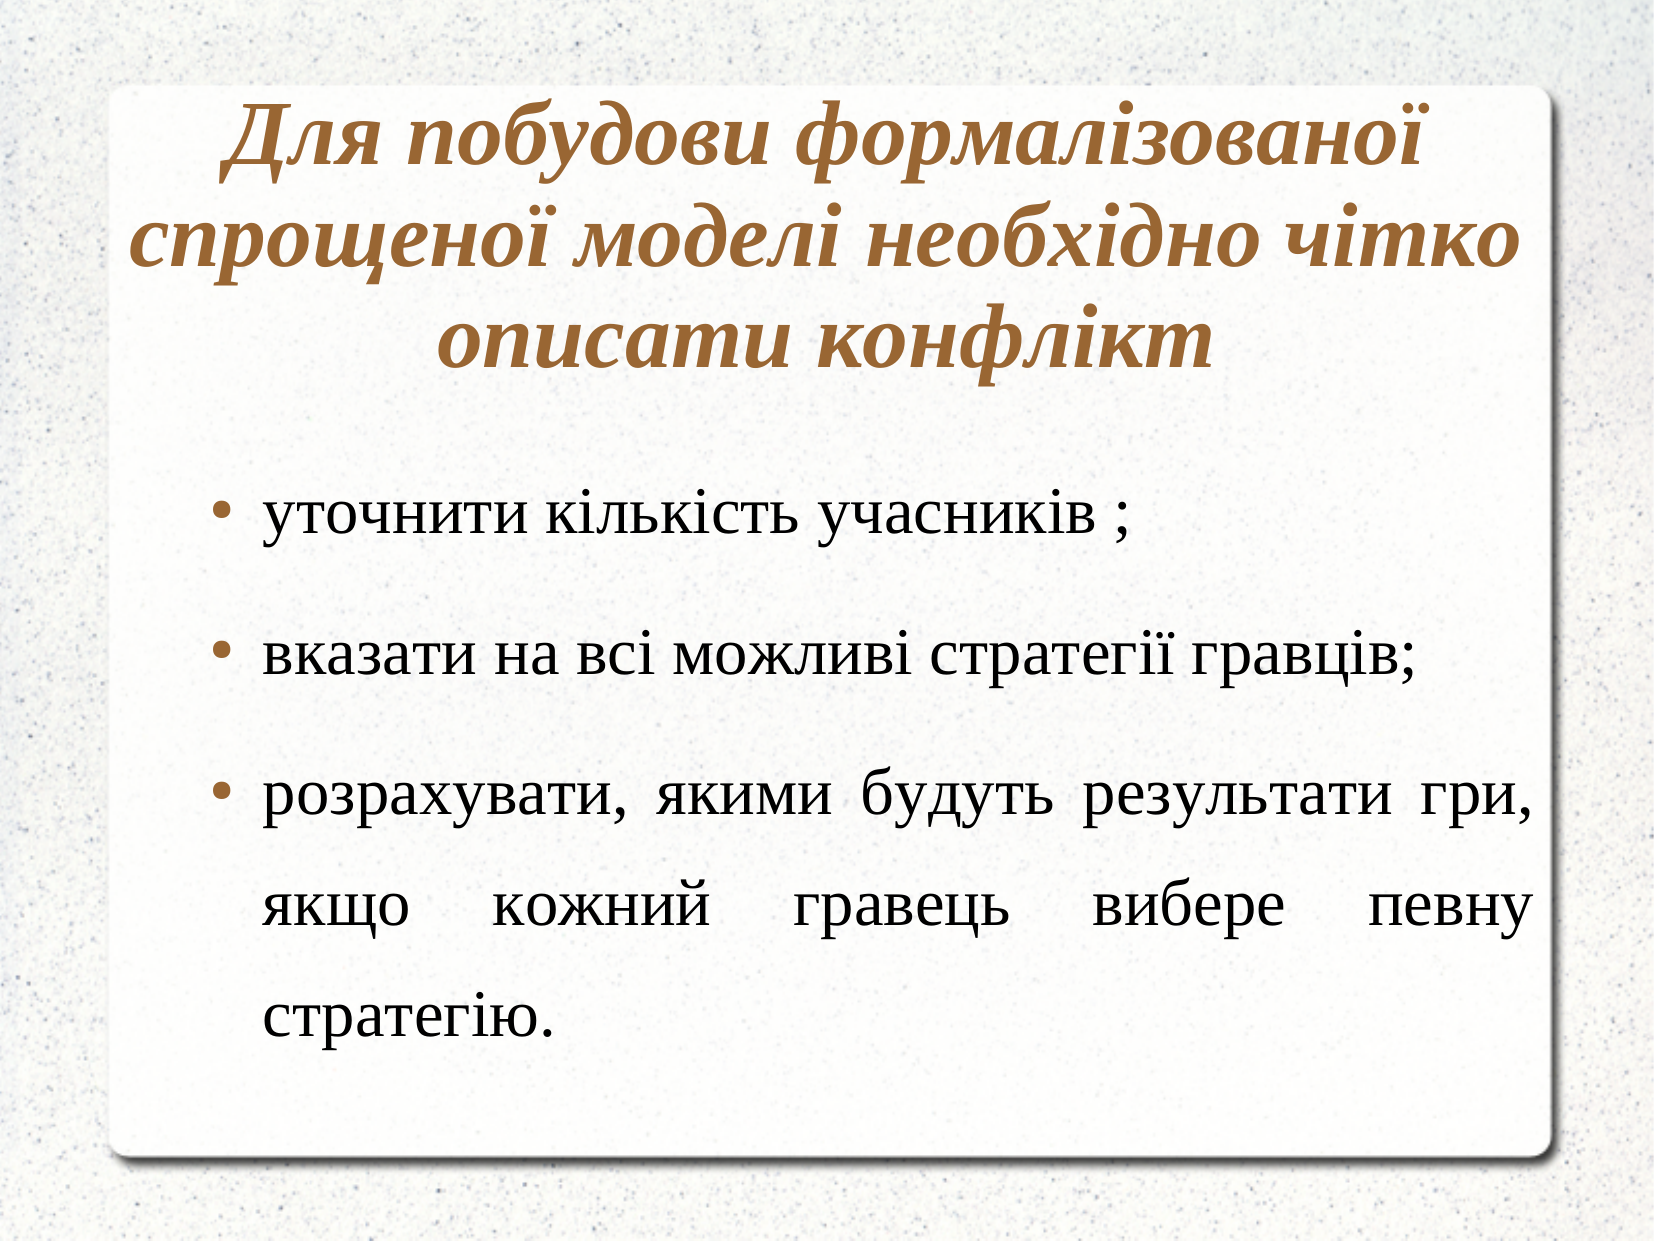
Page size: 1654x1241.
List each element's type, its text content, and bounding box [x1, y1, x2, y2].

title Для побудови формалізованої спрощеної моделі необхідно чітко описати конфлікт [118, 82, 1536, 388]
picture [0, 0, 1654, 1241]
list уточнити кількість учасників ; вказати на всі можливі стратегії гравців; розрахувати, якими будуть результати гри, якщо кожний гравець вибере певну стратегію. [118, 437, 1536, 1156]
